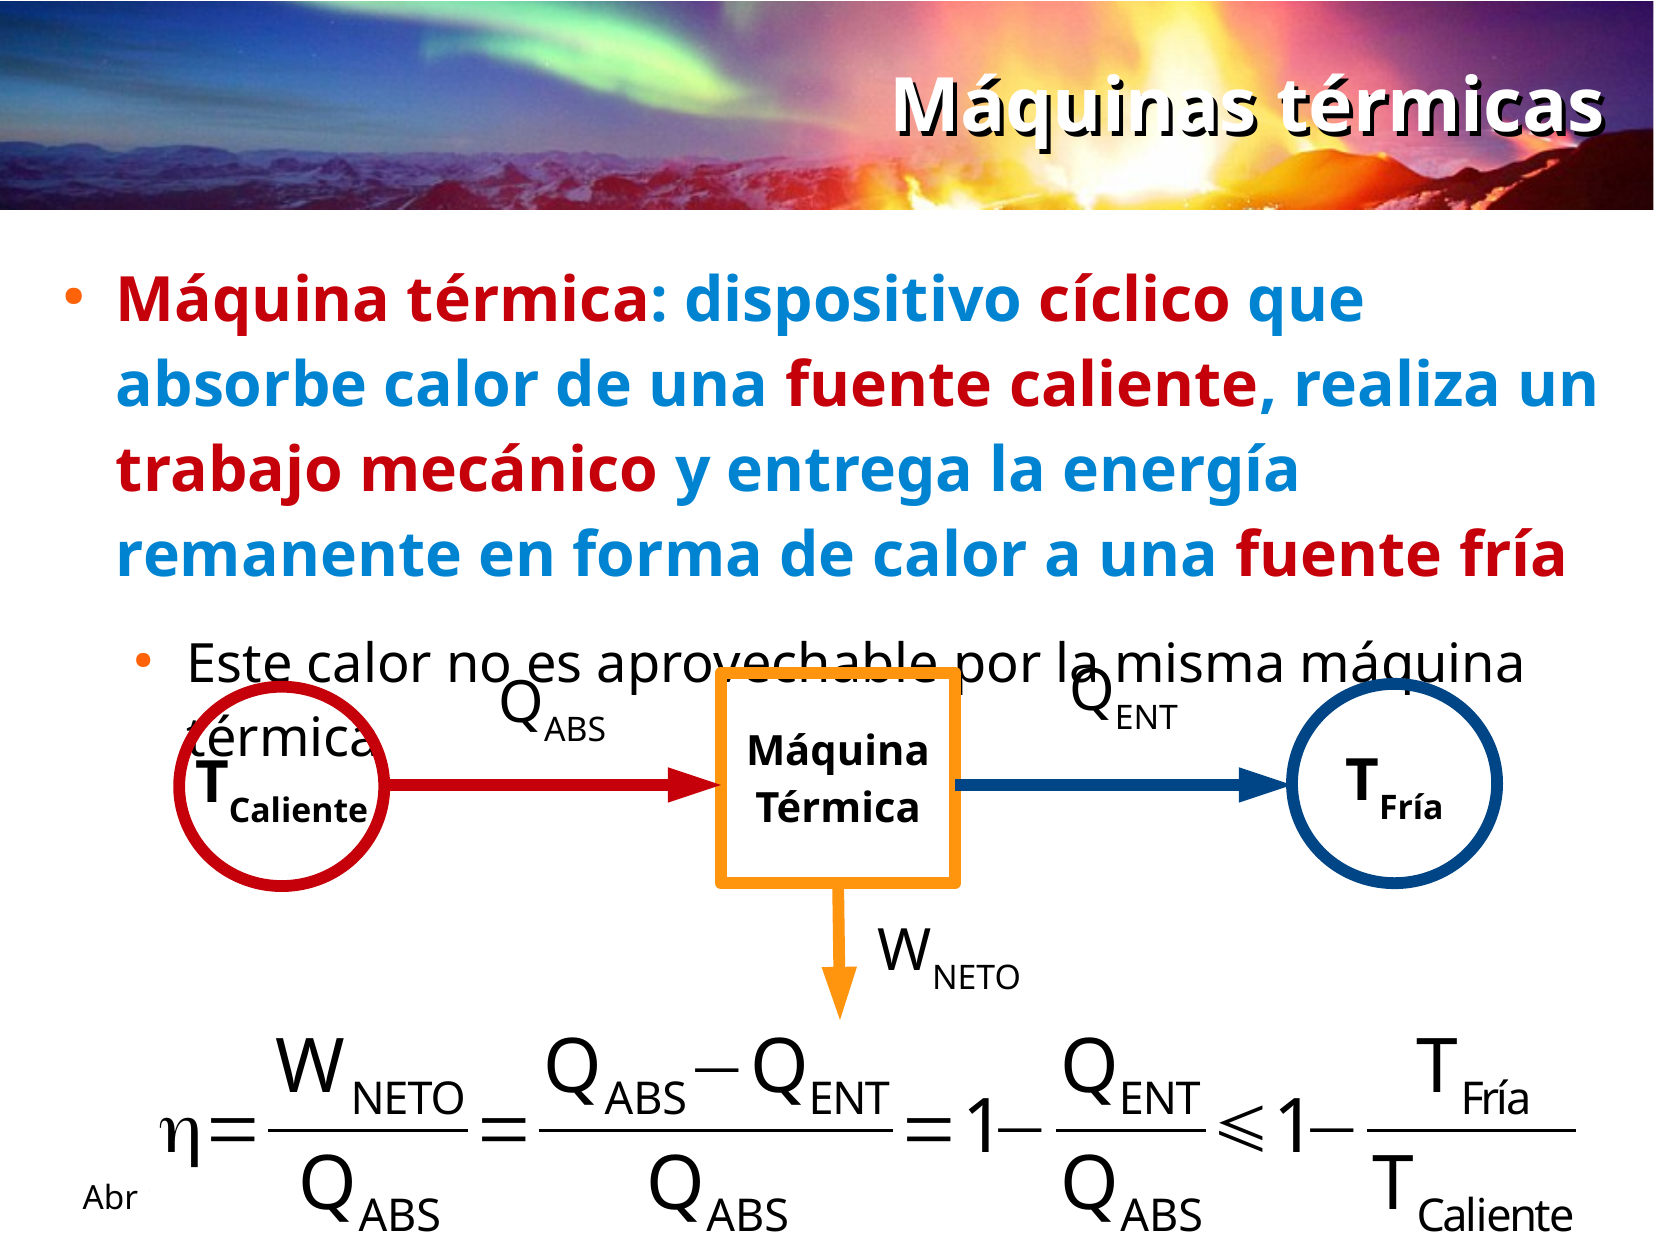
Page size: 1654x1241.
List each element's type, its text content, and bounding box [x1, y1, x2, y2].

text_box TCaliente [179, 686, 385, 887]
text_box TFría [1292, 683, 1498, 884]
chart [150, 1020, 1587, 1241]
picture [0, 1, 1654, 210]
text_box Máquina Térmica [720, 672, 956, 884]
text_box WNETO [805, 900, 1094, 1020]
list Máquina térmica: dispositivo cíclico que absorbe calor de una fuente caliente, realiza un trabajo mecánico y entrega la energía remanente en forma de calor a una fuente fría Este calor no es aprovechable por la misma máquina térmica [45, 255, 1606, 1156]
title Máquinas térmicas [45, 15, 1606, 191]
